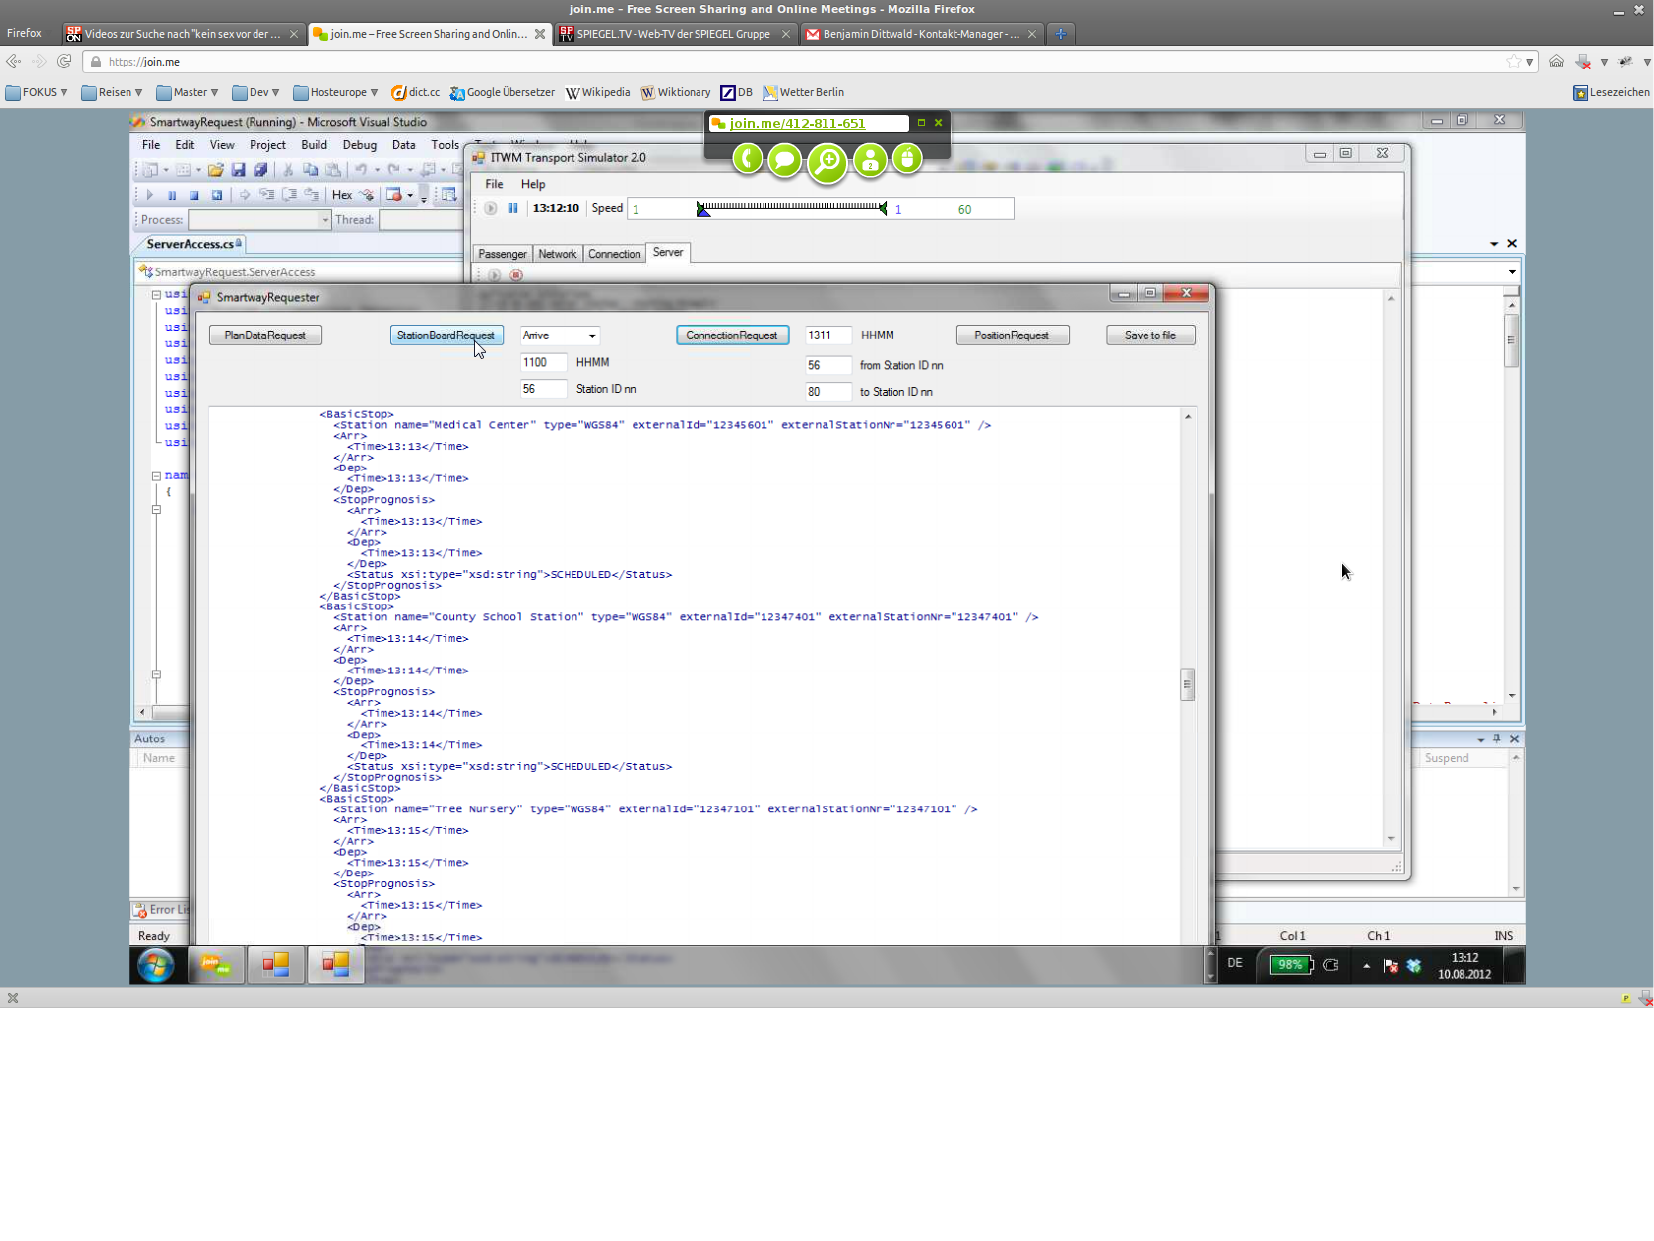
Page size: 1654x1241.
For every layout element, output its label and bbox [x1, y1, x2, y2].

picture [0, 0, 1654, 1008]
